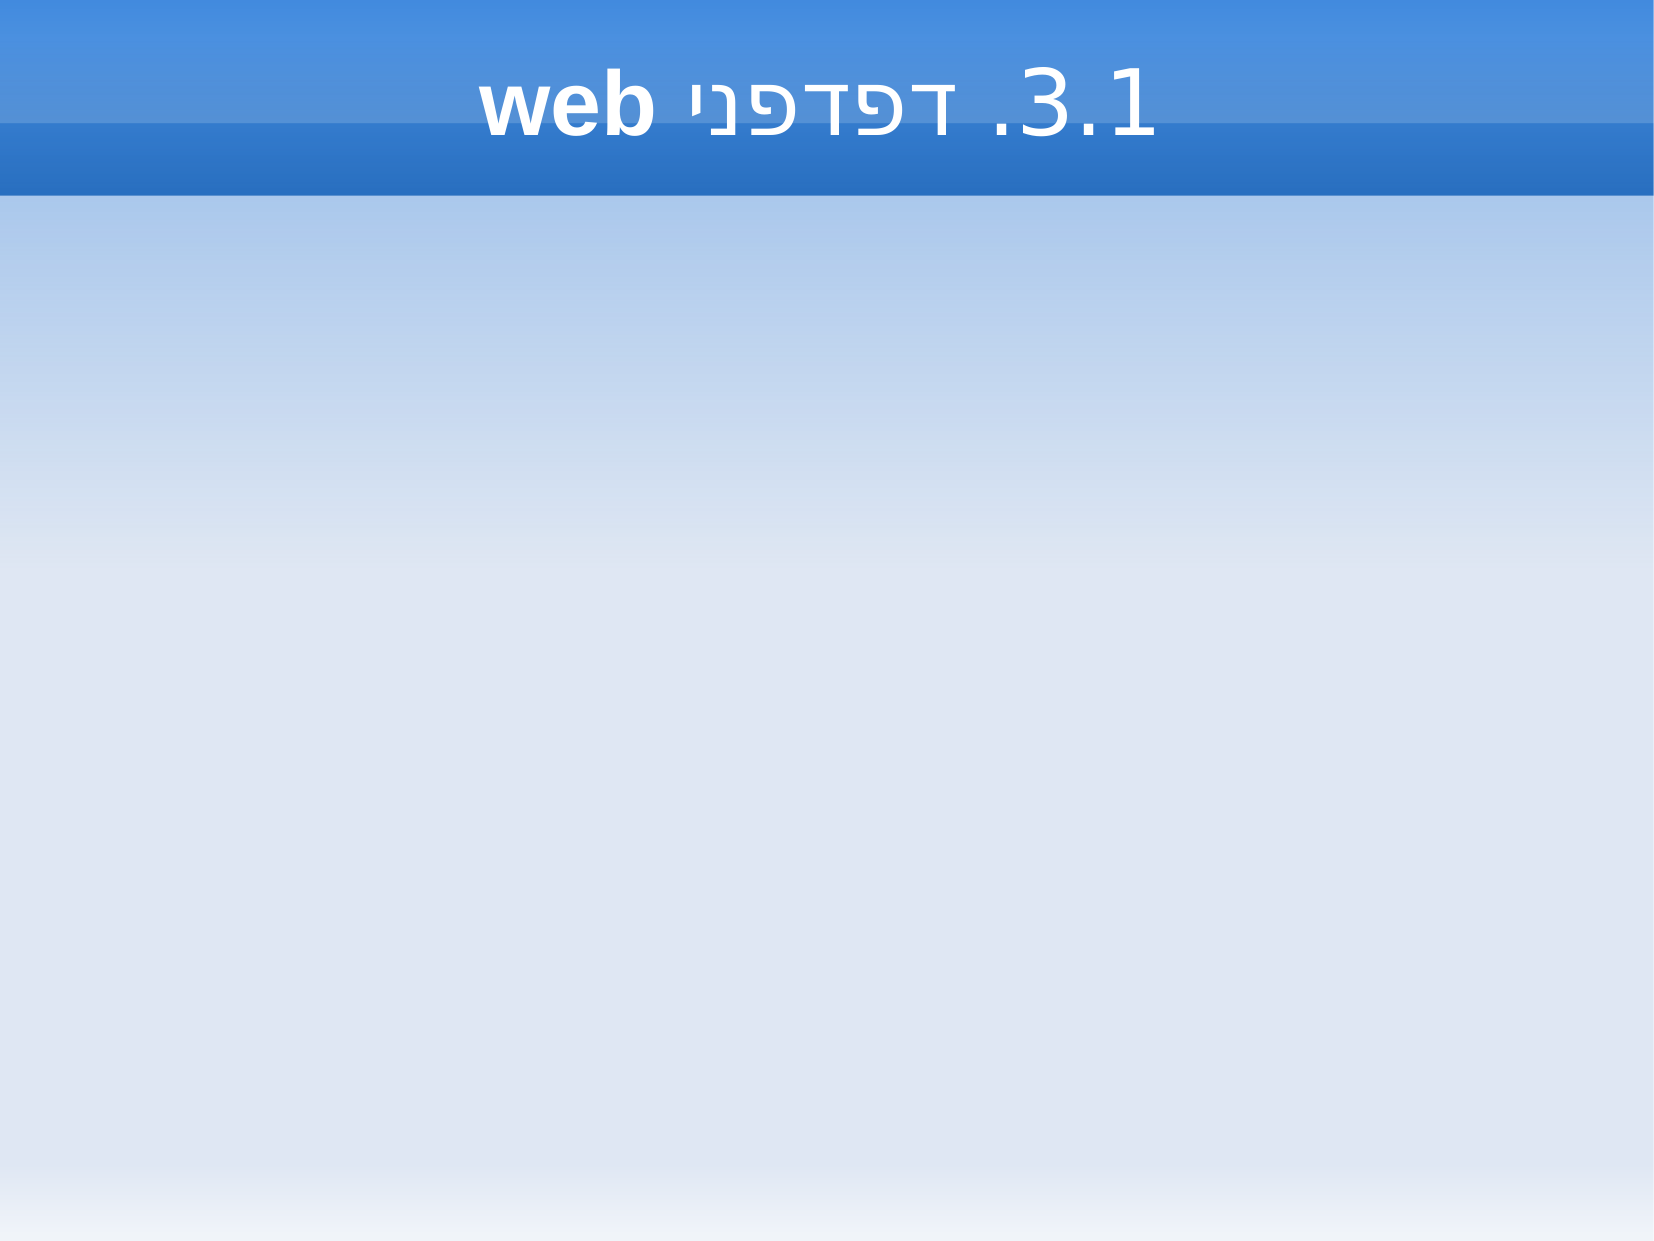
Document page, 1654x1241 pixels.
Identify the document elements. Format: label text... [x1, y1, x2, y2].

title 3.1. דפדפני web [76, 0, 1565, 208]
picture [0, 0, 1654, 1241]
